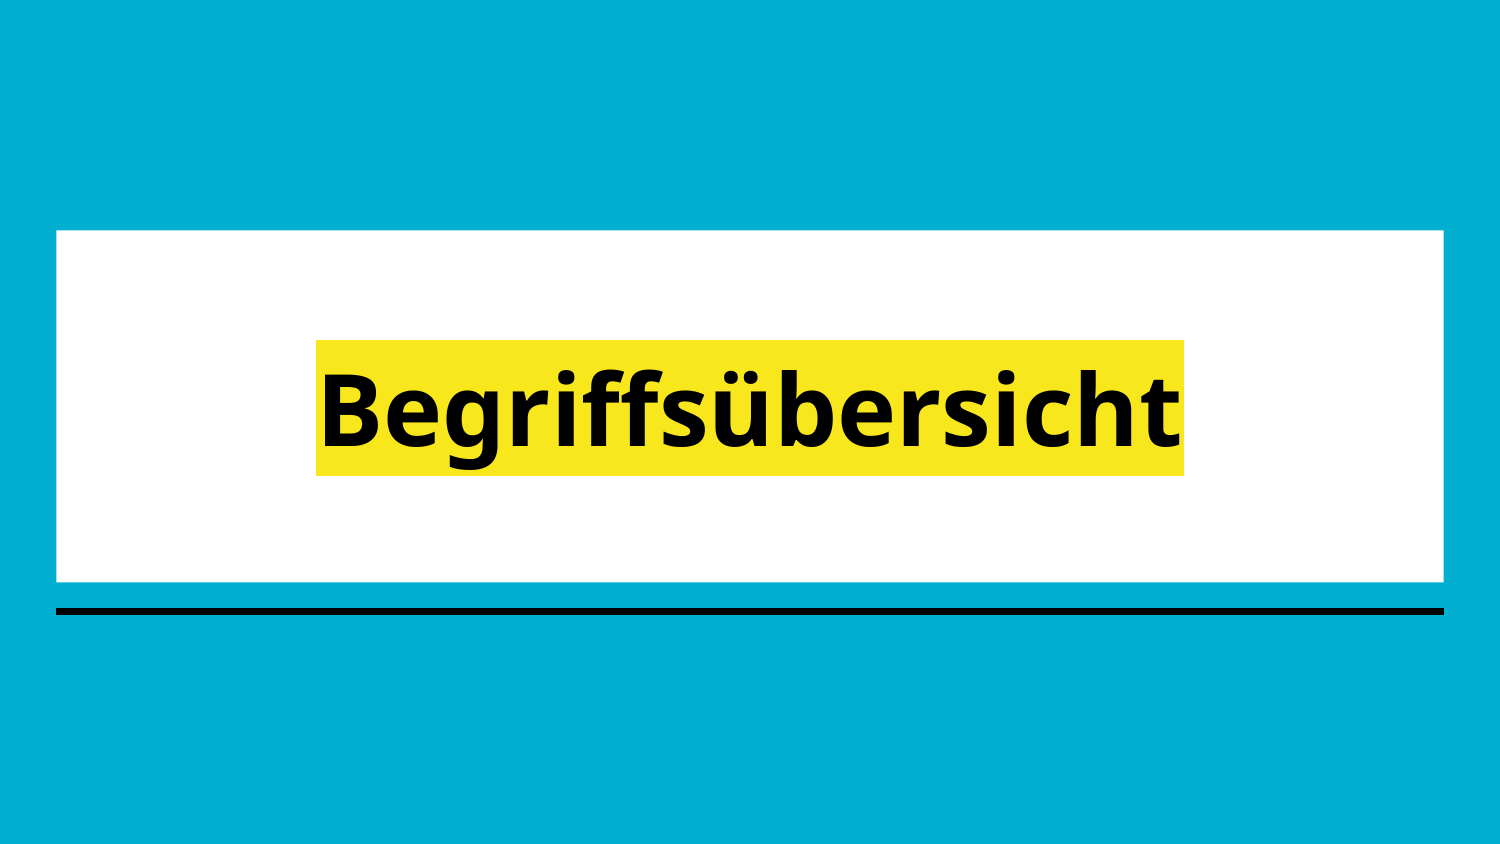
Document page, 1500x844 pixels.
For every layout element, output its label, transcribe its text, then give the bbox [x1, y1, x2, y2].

title Begriffsübersicht [56, 230, 1444, 583]
